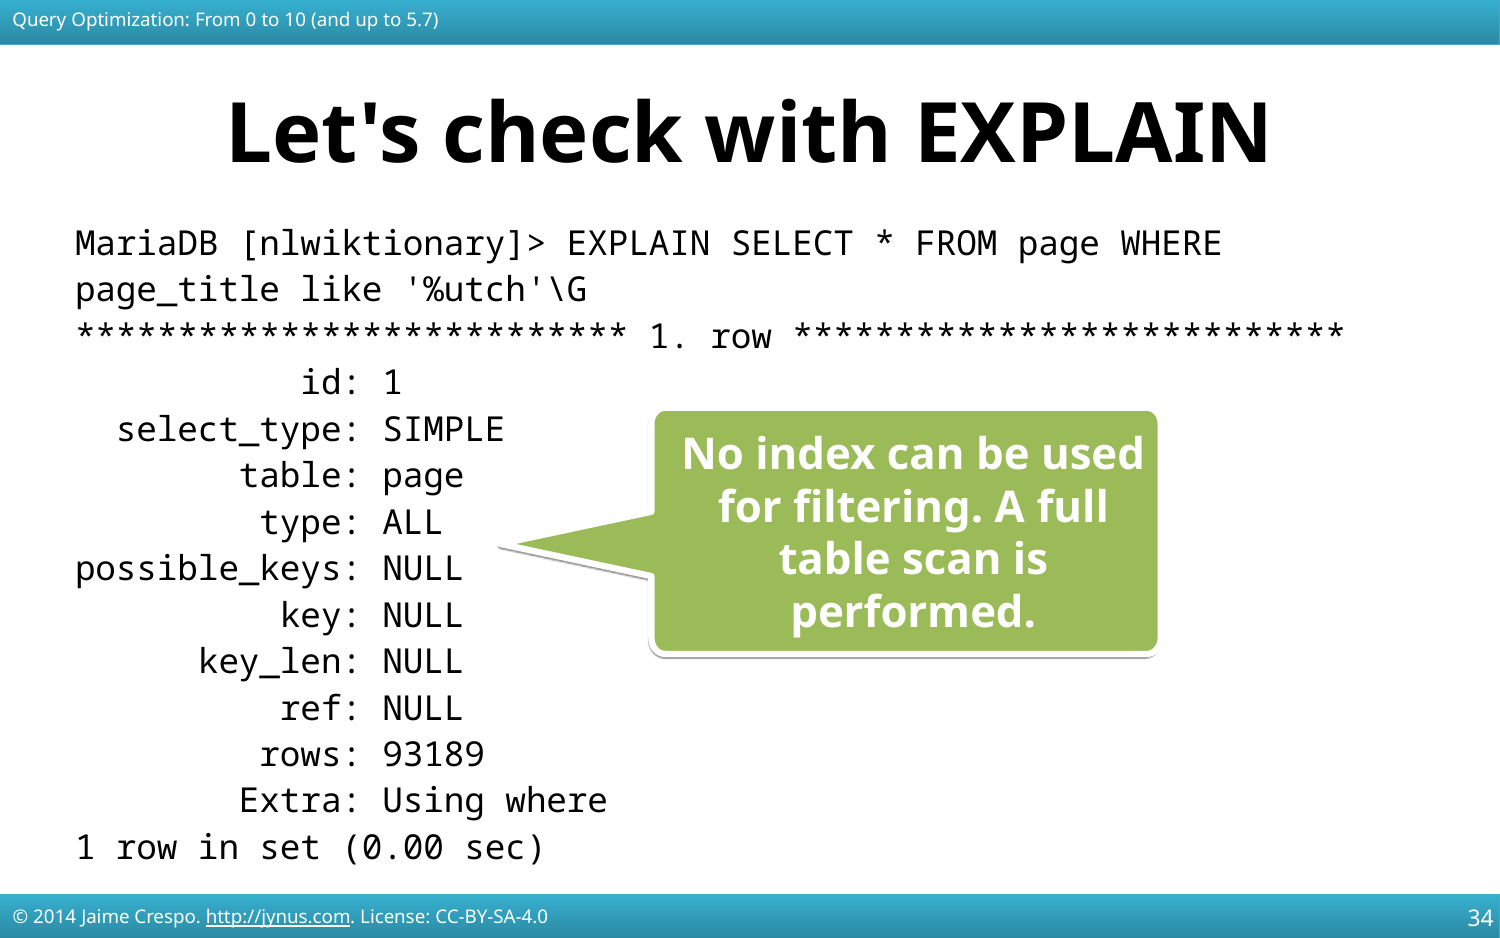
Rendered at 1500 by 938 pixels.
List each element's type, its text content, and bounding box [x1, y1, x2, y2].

list MariaDB [nlwiktionary]> EXPLAIN SELECT * FROM page WHERE page_title like '%utch'\G *************************** 1. row *************************** id: 1 select_type: SIMPLE table: page type: ALL possible_keys: NULL key: NULL key_len: NULL ref: NULL rows: 93189 Extra: Using where 1 row in set (0.00 sec) [75, 218, 1425, 876]
title Let's check with EXPLAIN [75, 41, 1425, 218]
text_box No index can be used for filtering. A full table scan is performed. [500, 407, 1161, 654]
